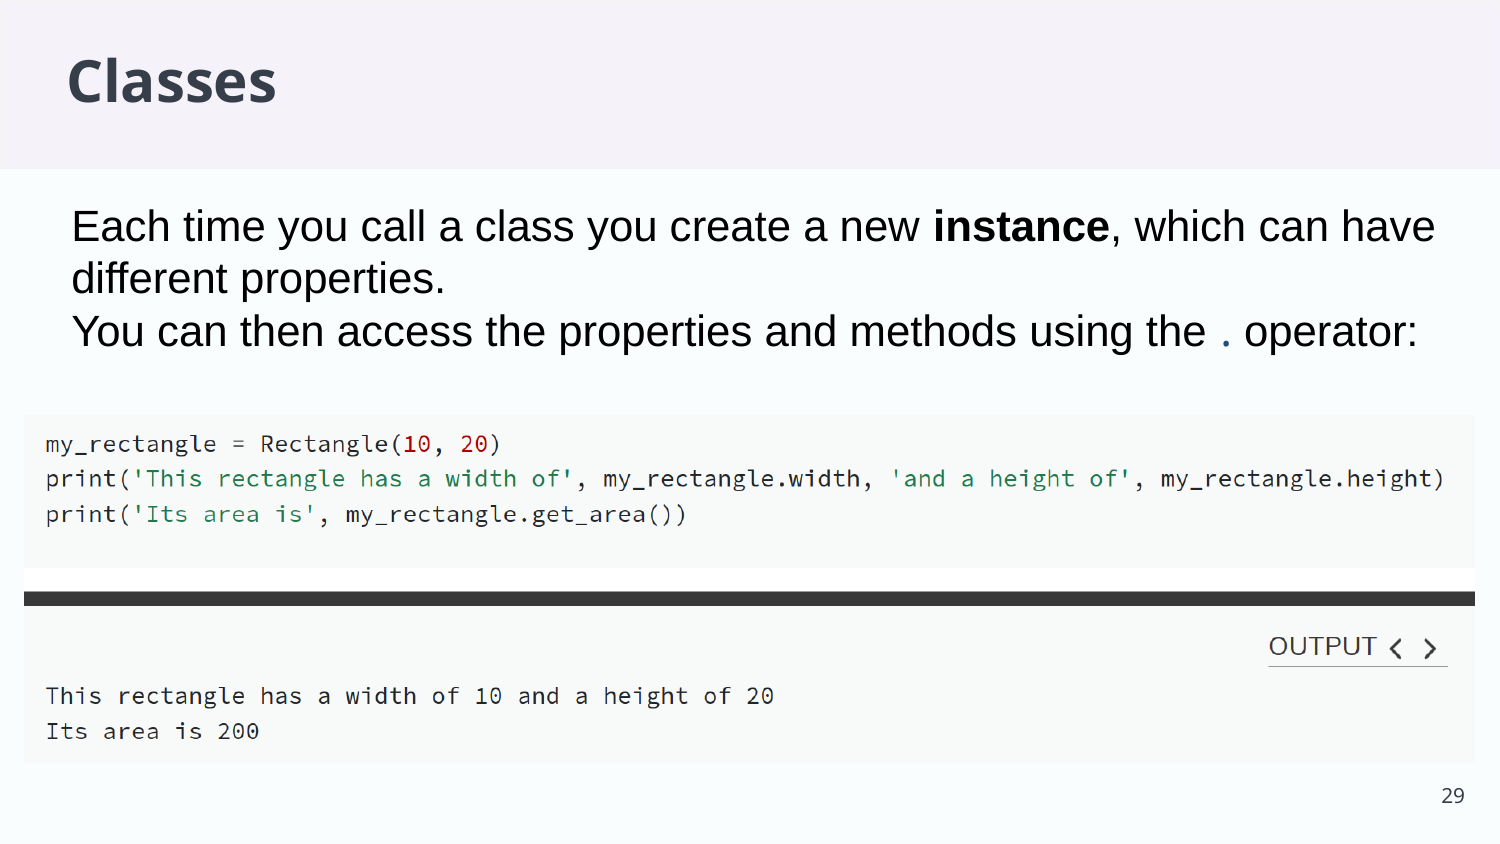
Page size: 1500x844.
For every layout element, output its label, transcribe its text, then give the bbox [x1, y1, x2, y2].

slide_number <number> [1389, 764, 1480, 830]
title Classes [51, 28, 1390, 141]
picture [24, 415, 1475, 763]
text_box Each time you call a class you create a new instance, which can have different properties. You can then access the properties and methods using the . operator: [56, 182, 1480, 371]
